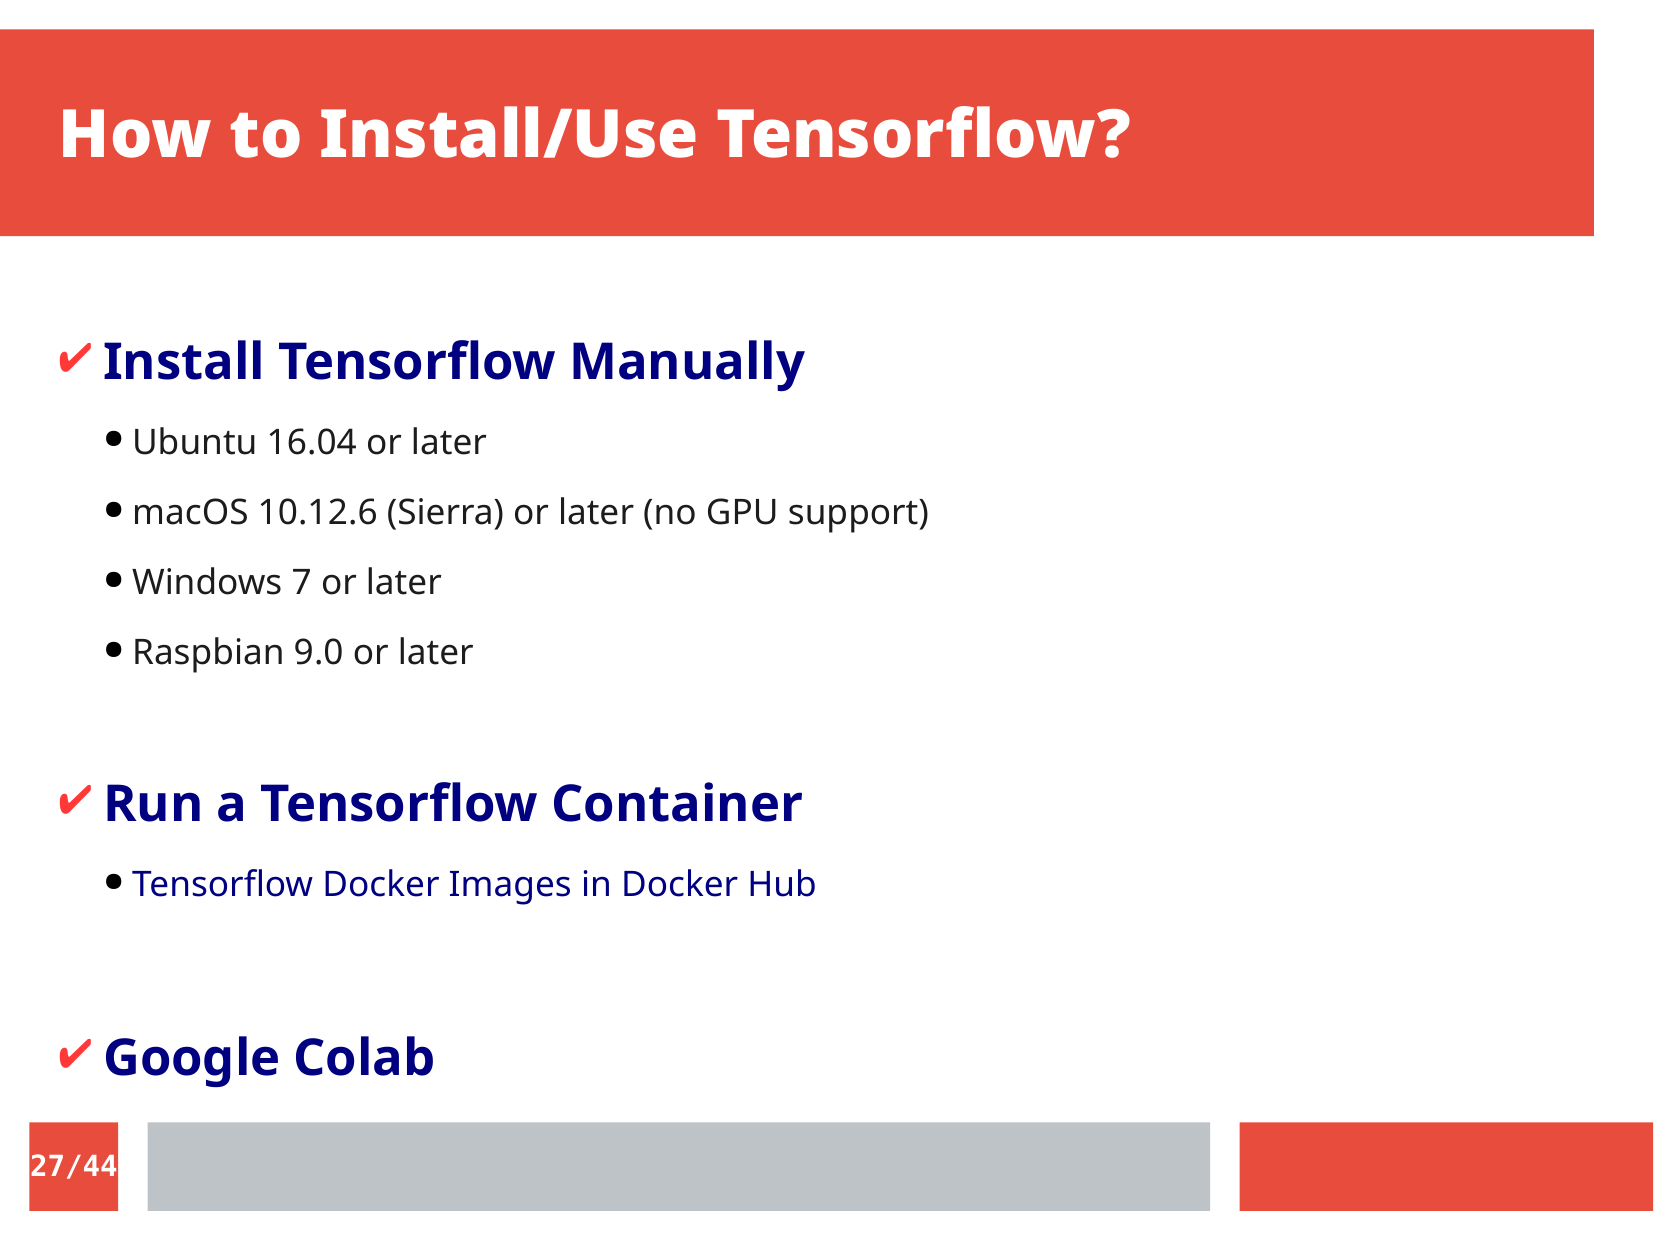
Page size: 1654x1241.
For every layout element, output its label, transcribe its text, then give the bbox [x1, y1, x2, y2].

title How to Install/Use Tensorflow? [58, 90, 1594, 178]
list Install Tensorflow Manually Ubuntu 16.04 or later macOS 10.12.6 (Sierra) or later (no GPU support) Windows 7 or later Raspbian 9.0 or later Run a Tensorflow Container Tensorflow Docker Images in Docker Hub Google Colab [58, 324, 1565, 1093]
